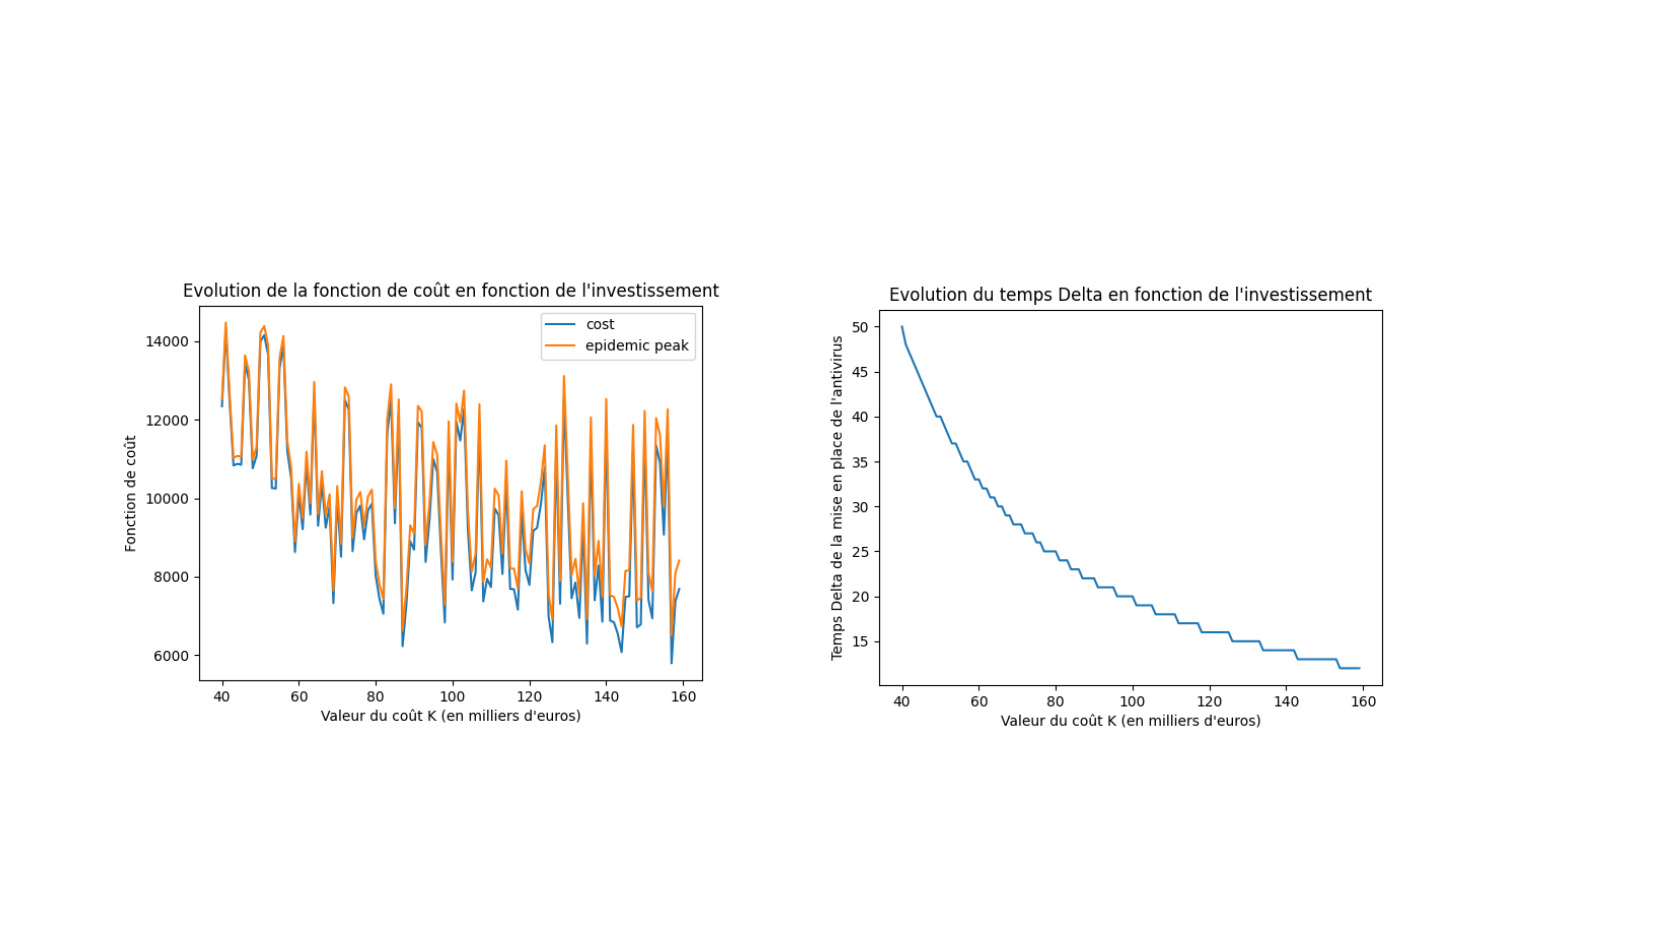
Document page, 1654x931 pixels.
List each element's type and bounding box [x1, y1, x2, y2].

picture [118, 247, 767, 734]
picture [798, 251, 1447, 739]
